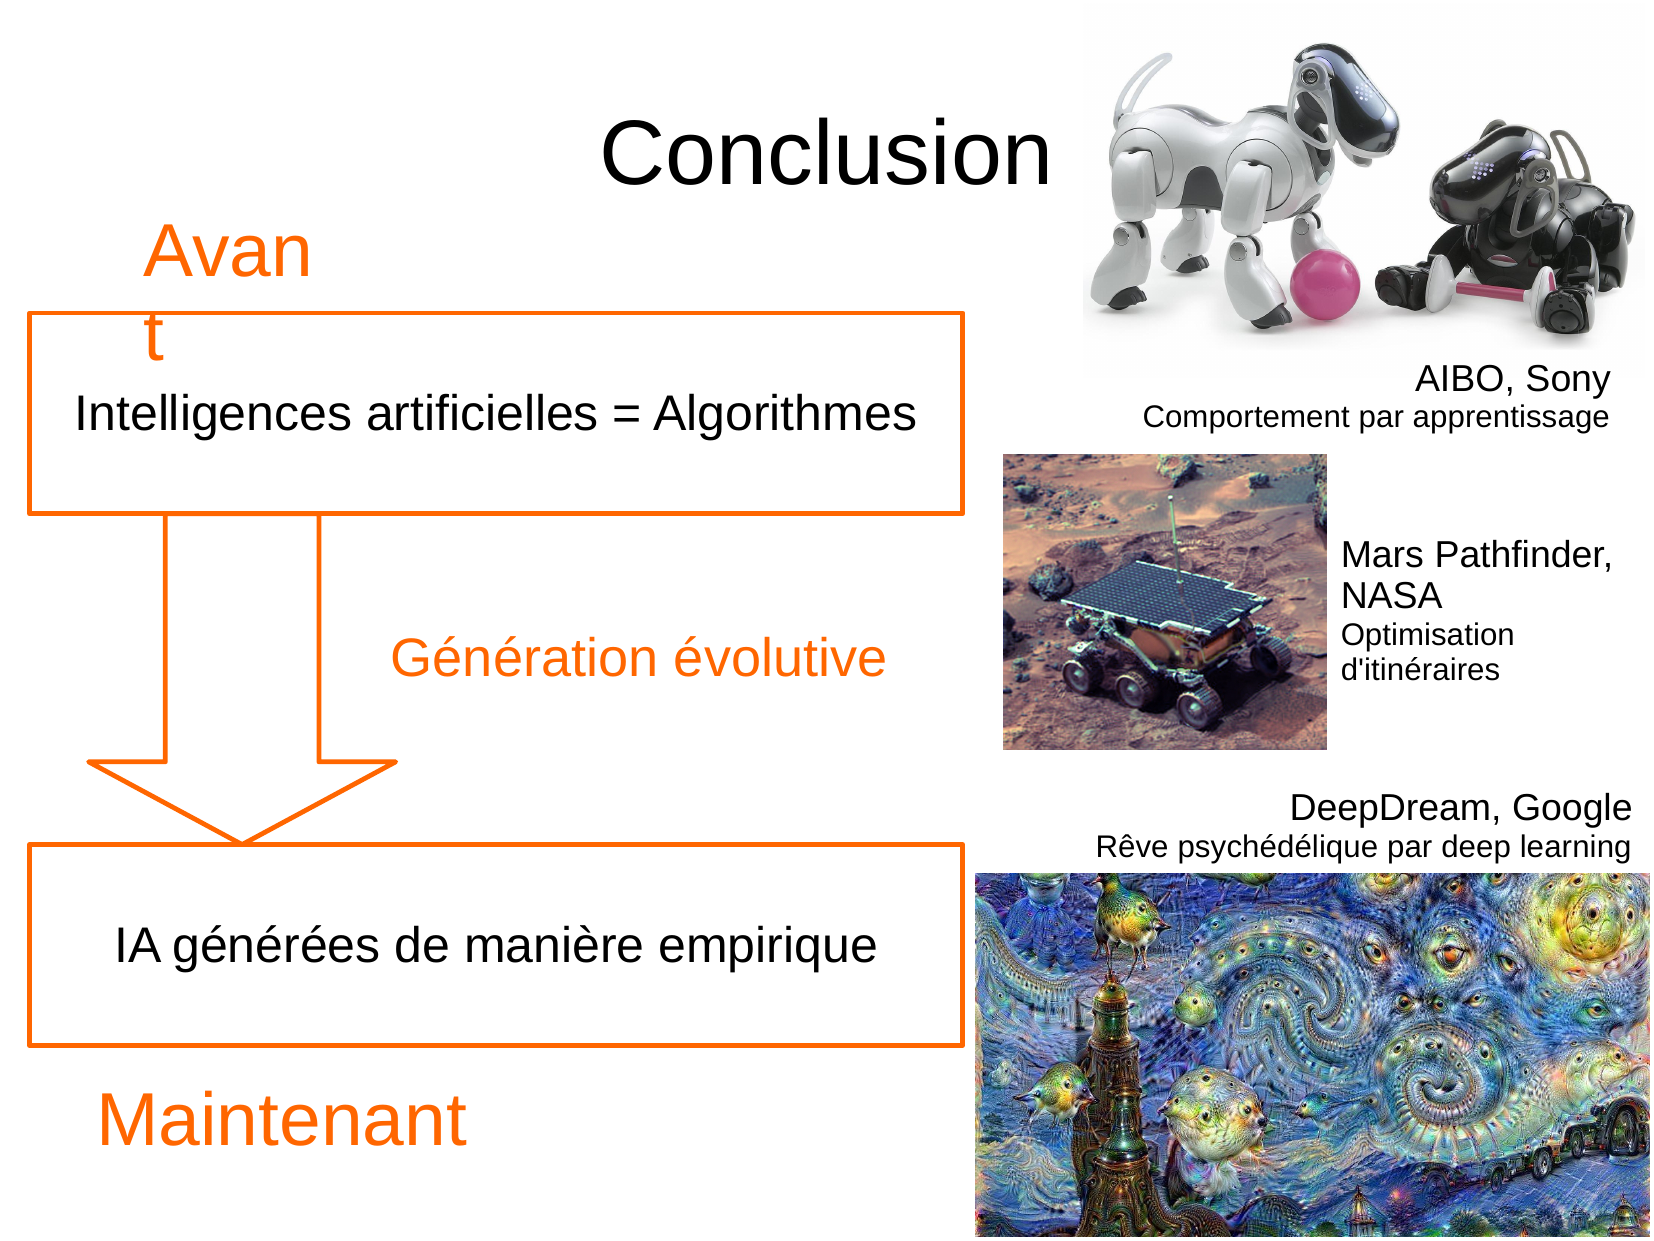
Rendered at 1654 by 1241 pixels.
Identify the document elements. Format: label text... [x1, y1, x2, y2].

picture [975, 873, 1650, 1237]
text_box Génération évolutive [375, 620, 904, 696]
text_box Avant [128, 200, 349, 300]
text_box Intelligences artificielles = Algorithmes [29, 312, 963, 514]
text_box IA générées de manière empirique [29, 844, 963, 1046]
text_box Mars Pathfinder, NASA Optimisation d'itinéraires [1326, 525, 1642, 695]
picture [1083, 3, 1645, 378]
text_box AIBO, Sony Comportement par apprentissage [1127, 350, 1654, 443]
text_box Maintenant [81, 1070, 502, 1170]
title Conclusion [82, 49, 1083, 257]
text_box [88, 513, 396, 844]
text_box DeepDream, Google Rêve psychédélique par deep learning [1080, 779, 1648, 872]
picture [1003, 454, 1327, 751]
